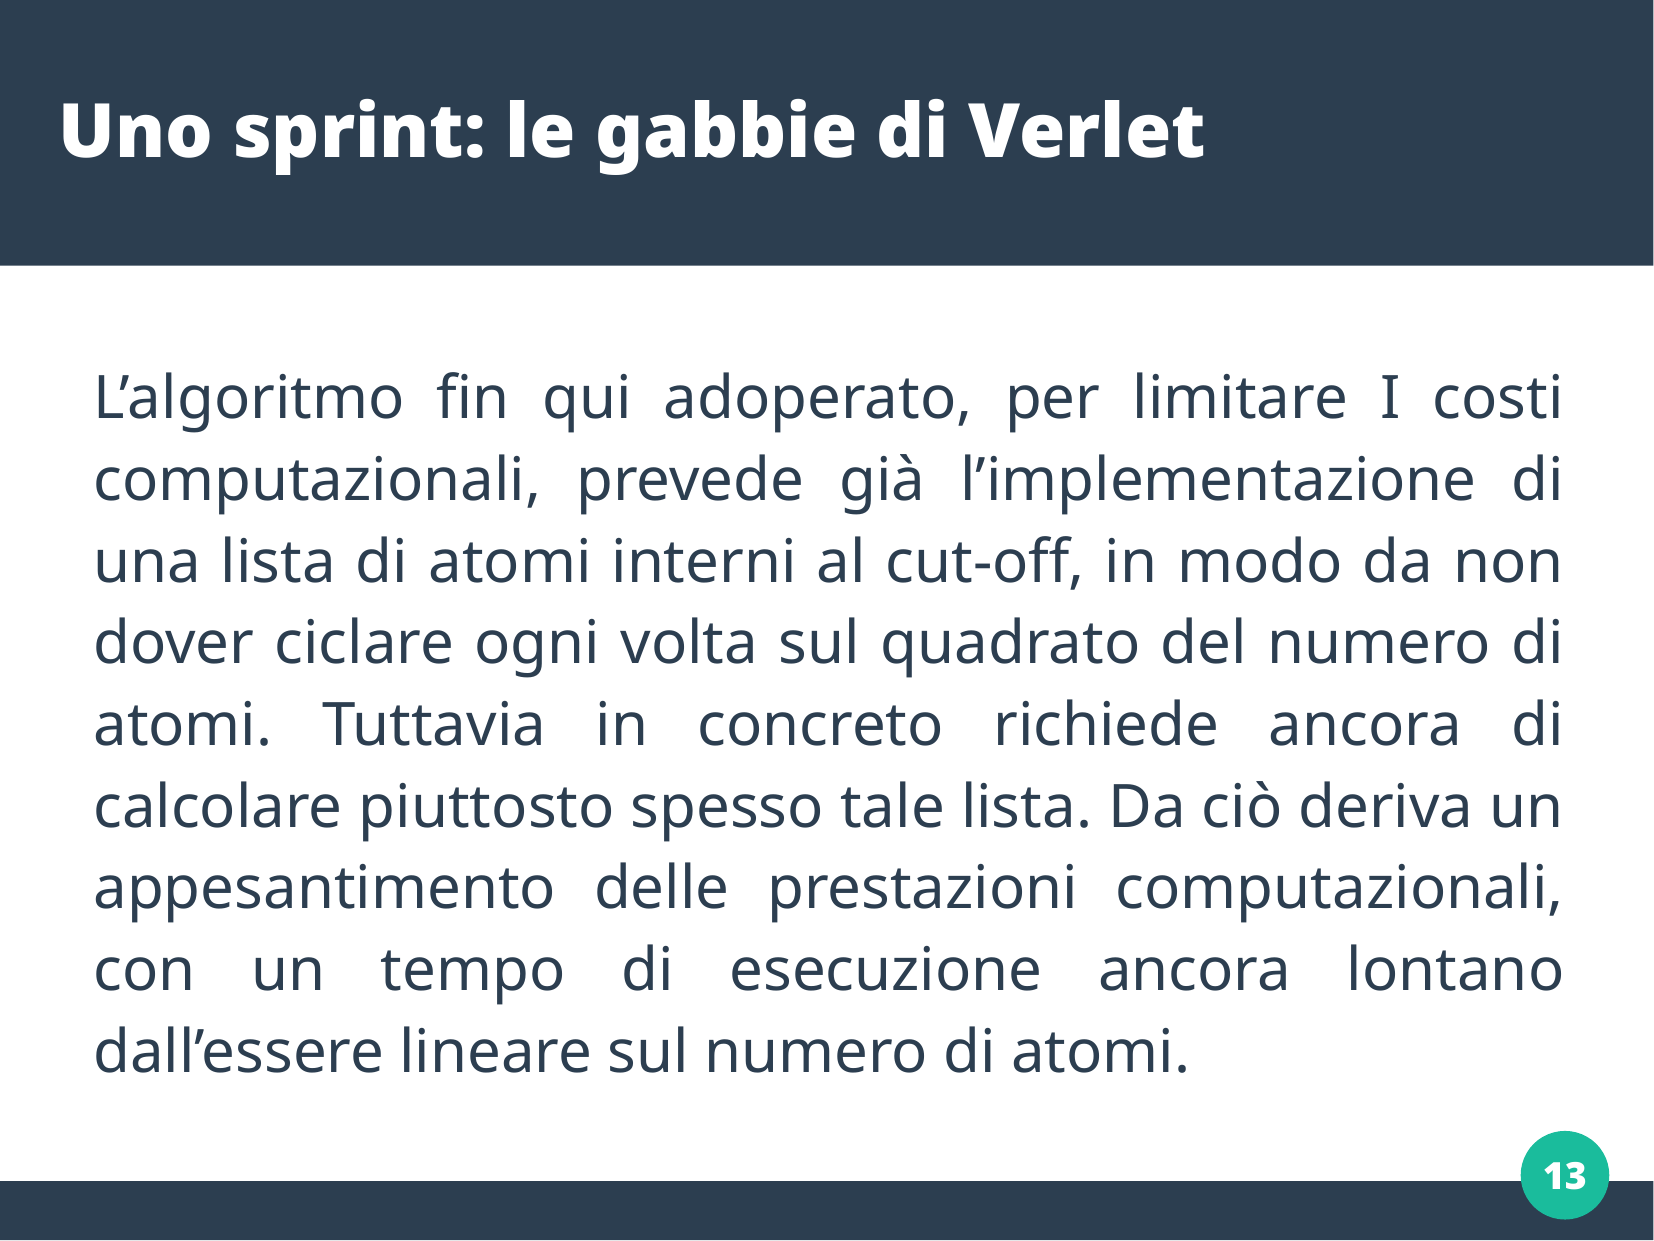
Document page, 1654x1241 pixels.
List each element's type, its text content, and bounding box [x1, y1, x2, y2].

title Uno sprint: le gabbie di Verlet [59, 49, 1595, 207]
list L’algoritmo fin qui adoperato, per limitare I costi computazionali, prevede già l’implementazione di una lista di atomi interni al cut-off, in modo da non dover ciclare ogni volta sul quadrato del numero di atomi. Tuttavia in concreto richiede ancora di calcolare piuttosto spesso tale lista. Da ciò deriva un appesantimento delle prestazioni computazionali, con un tempo di esecuzione ancora lontano dall’essere lineare sul numero di atomi. [29, 354, 1565, 1123]
